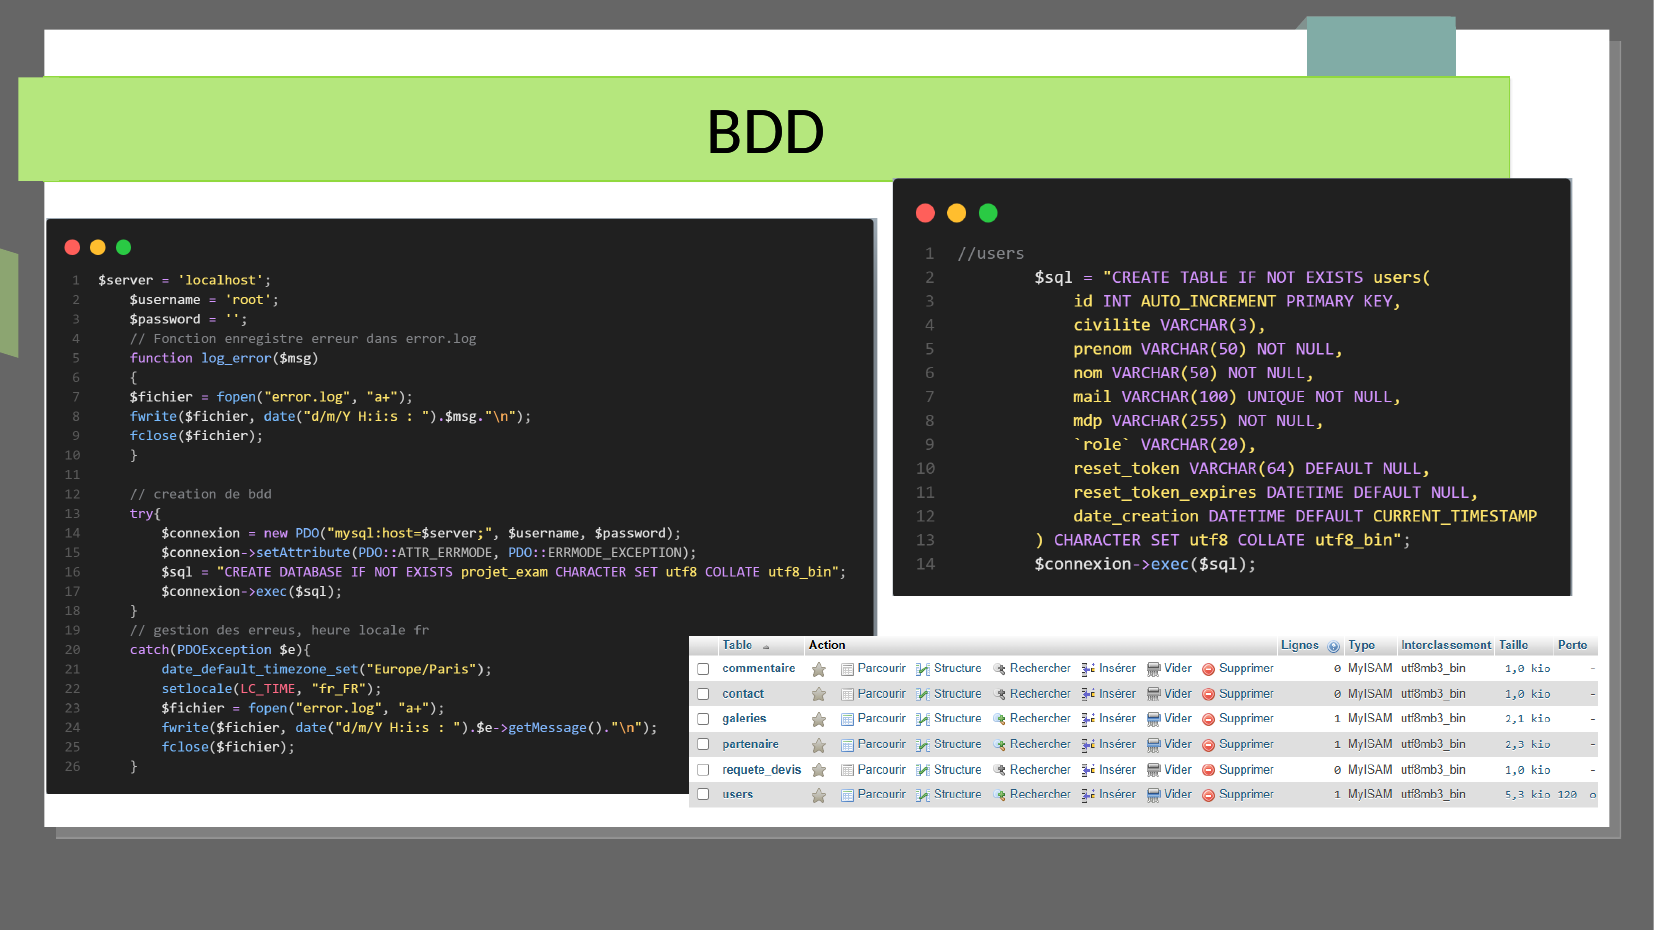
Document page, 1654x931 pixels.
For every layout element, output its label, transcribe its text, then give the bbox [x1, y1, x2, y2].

title BDD [57, 74, 1475, 179]
picture [892, 178, 1573, 596]
picture [46, 218, 1598, 808]
